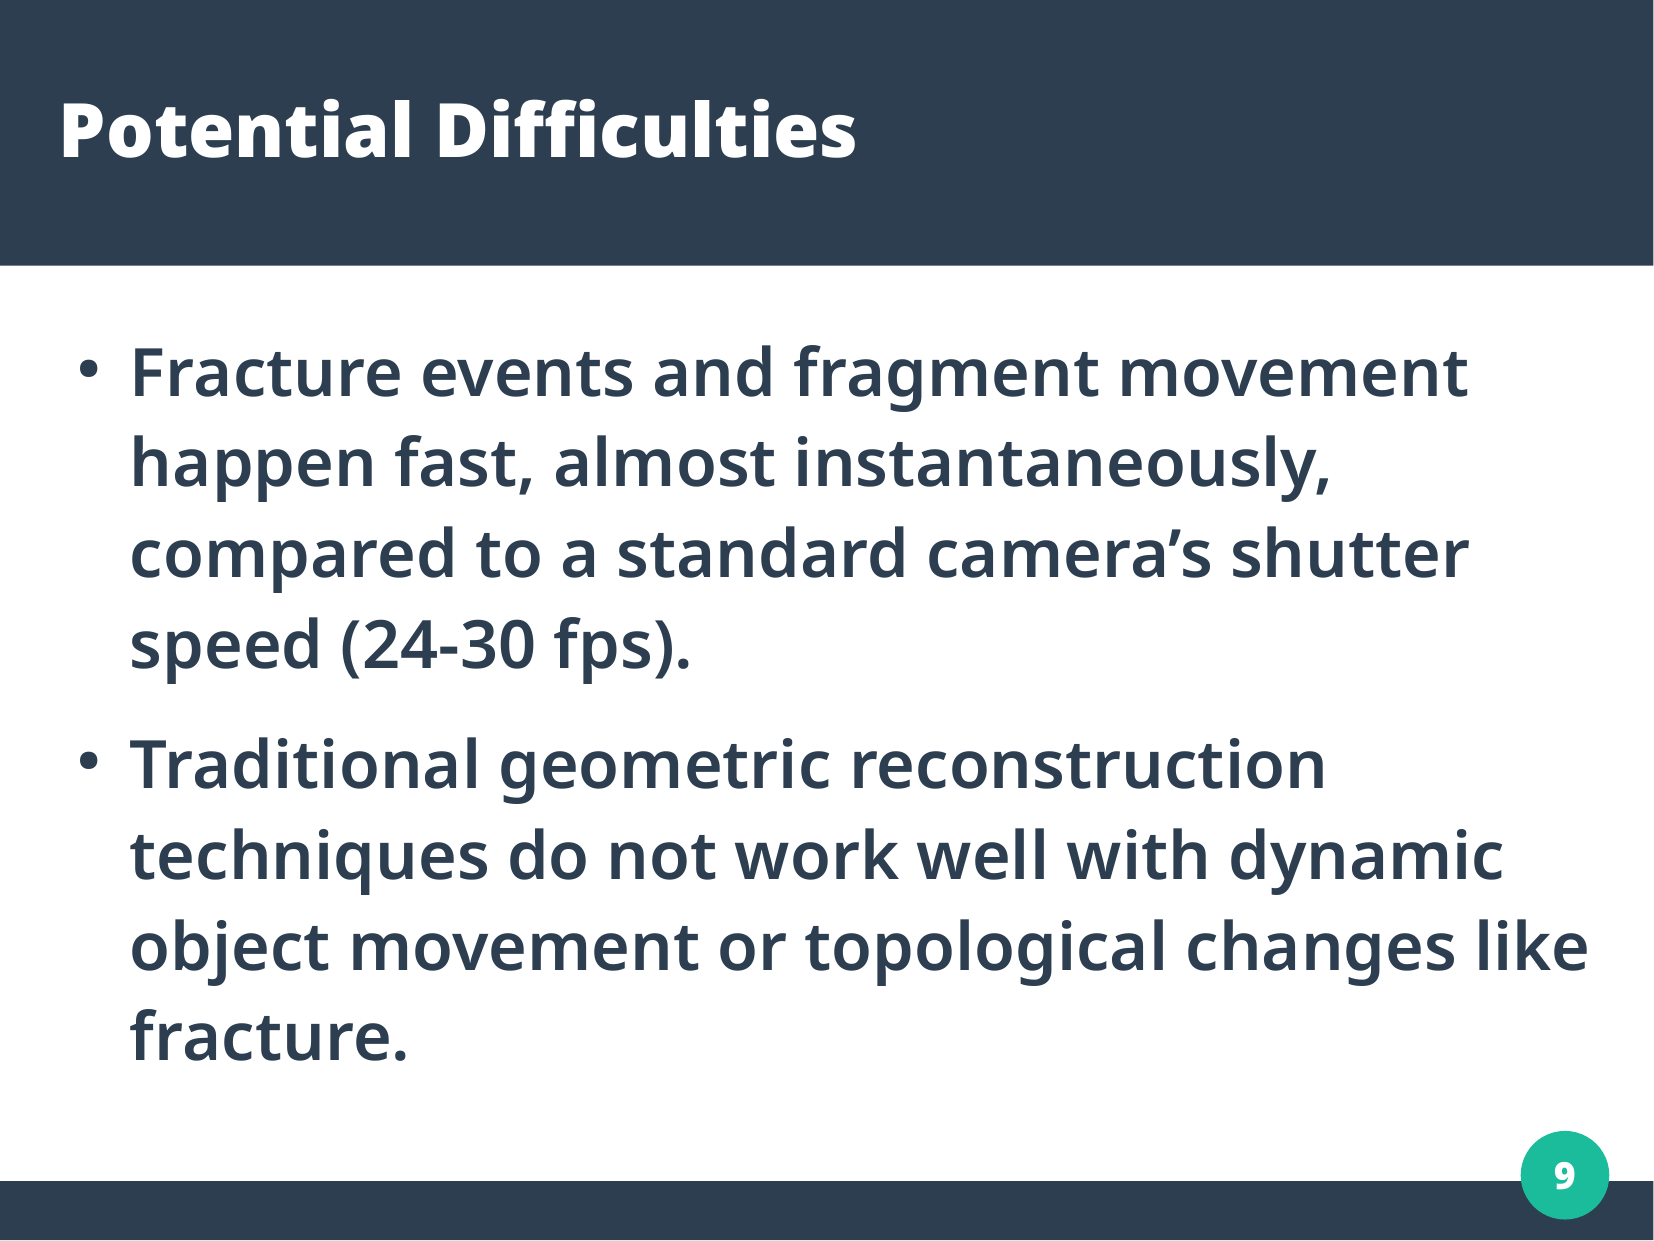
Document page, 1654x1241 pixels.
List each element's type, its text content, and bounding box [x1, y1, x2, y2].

list Fracture events and fragment movement happen fast, almost instantaneously, compared to a standard camera’s shutter speed (24-30 fps). Traditional geometric reconstruction techniques do not work well with dynamic object movement or topological changes like fracture. [59, 324, 1595, 1152]
title Potential Difficulties [59, 49, 1595, 207]
